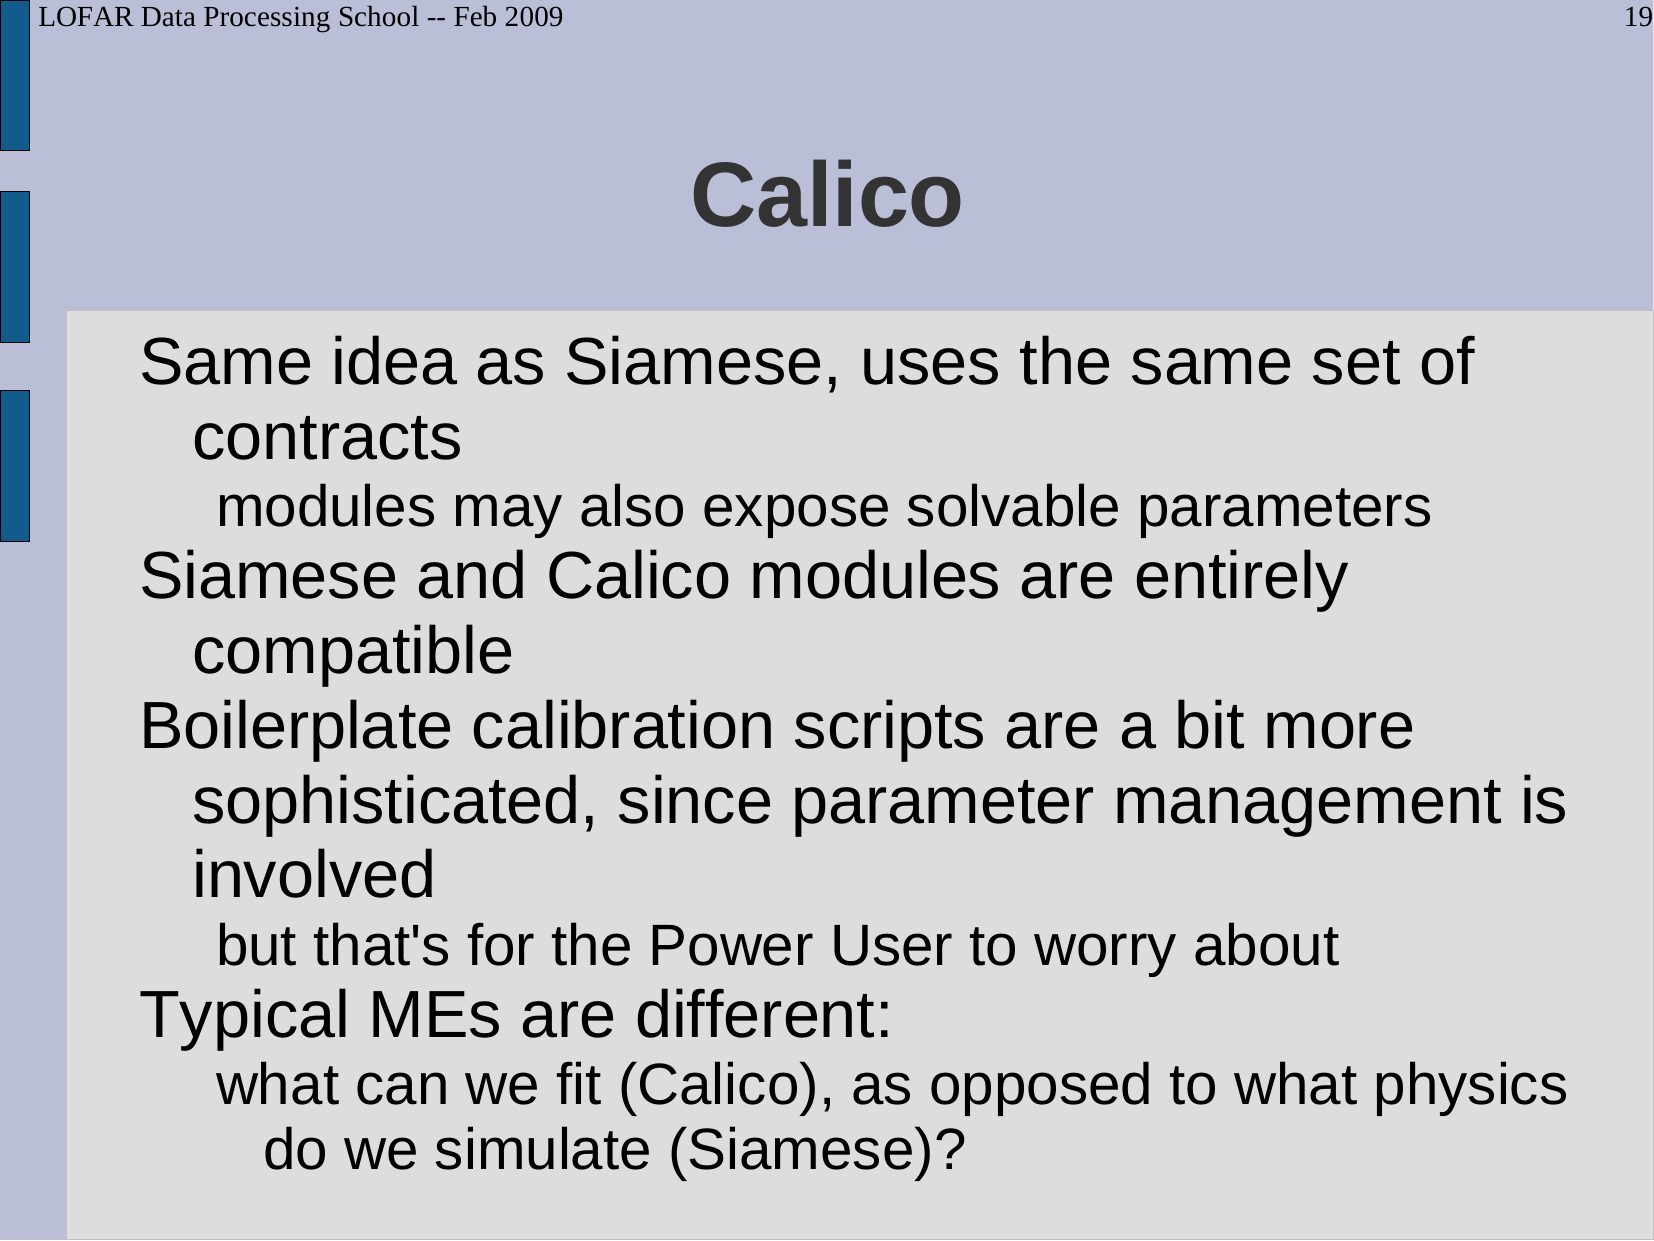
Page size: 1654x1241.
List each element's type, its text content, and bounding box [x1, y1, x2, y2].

title Calico [121, 91, 1534, 299]
list Same idea as Siamese, uses the same set of contracts modules may also expose solvable parameters Siamese and Calico modules are entirely compatible Boilerplate calibration scripts are a bit more sophisticated, since parameter management is involved but that's for the Power User to worry about Typical MEs are different: what can we fit (Calico), as opposed to what physics do we simulate (Siamese)? [121, 323, 1613, 1218]
